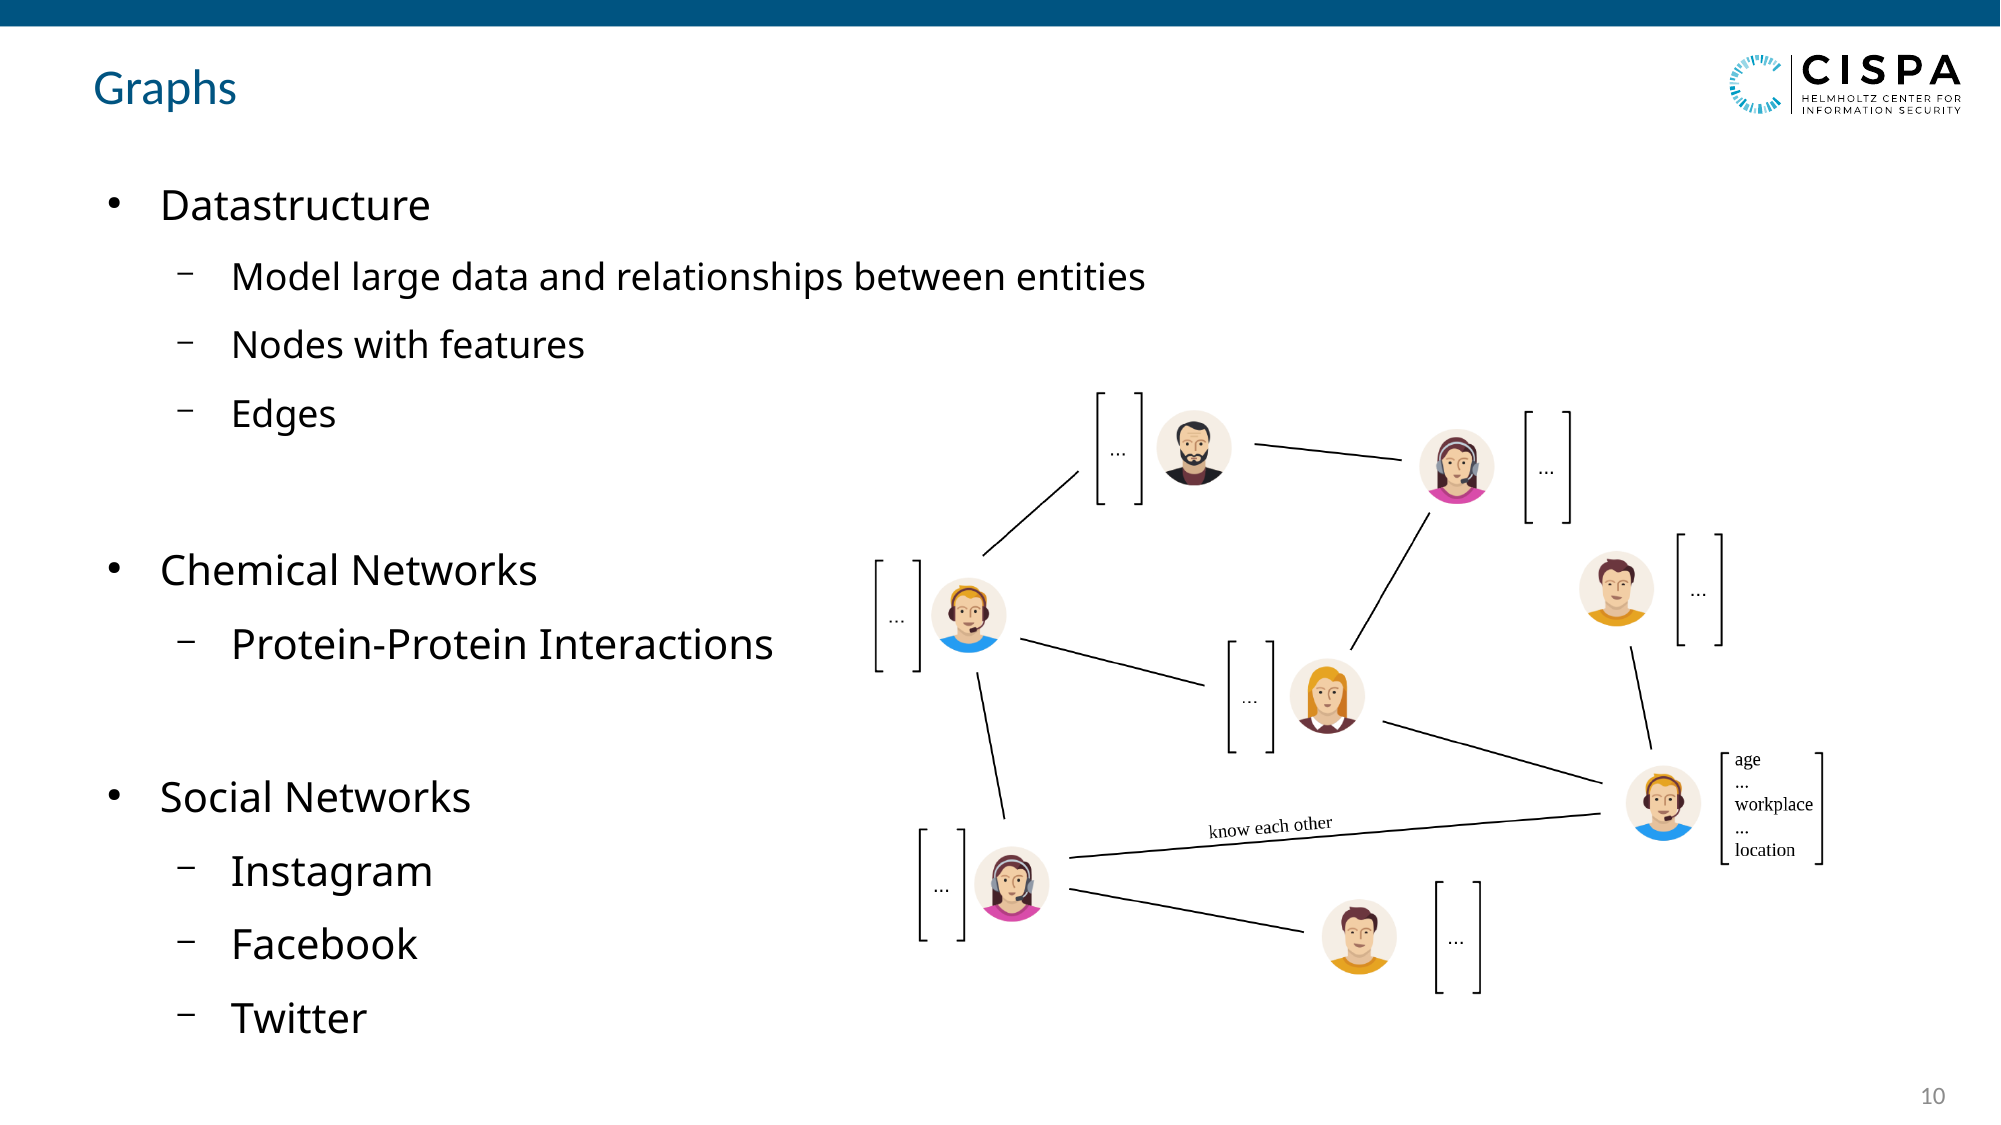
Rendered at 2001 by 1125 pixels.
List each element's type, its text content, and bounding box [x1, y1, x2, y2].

title Graphs [78, 38, 1699, 131]
list Datastructure Model large data and relationships between entities Nodes with features Edges Chemical Networks Protein-Protein Interactions Social Networks Instagram Facebook Twitter [78, 173, 1922, 1027]
slide_number <number> [1870, 1065, 1961, 1125]
